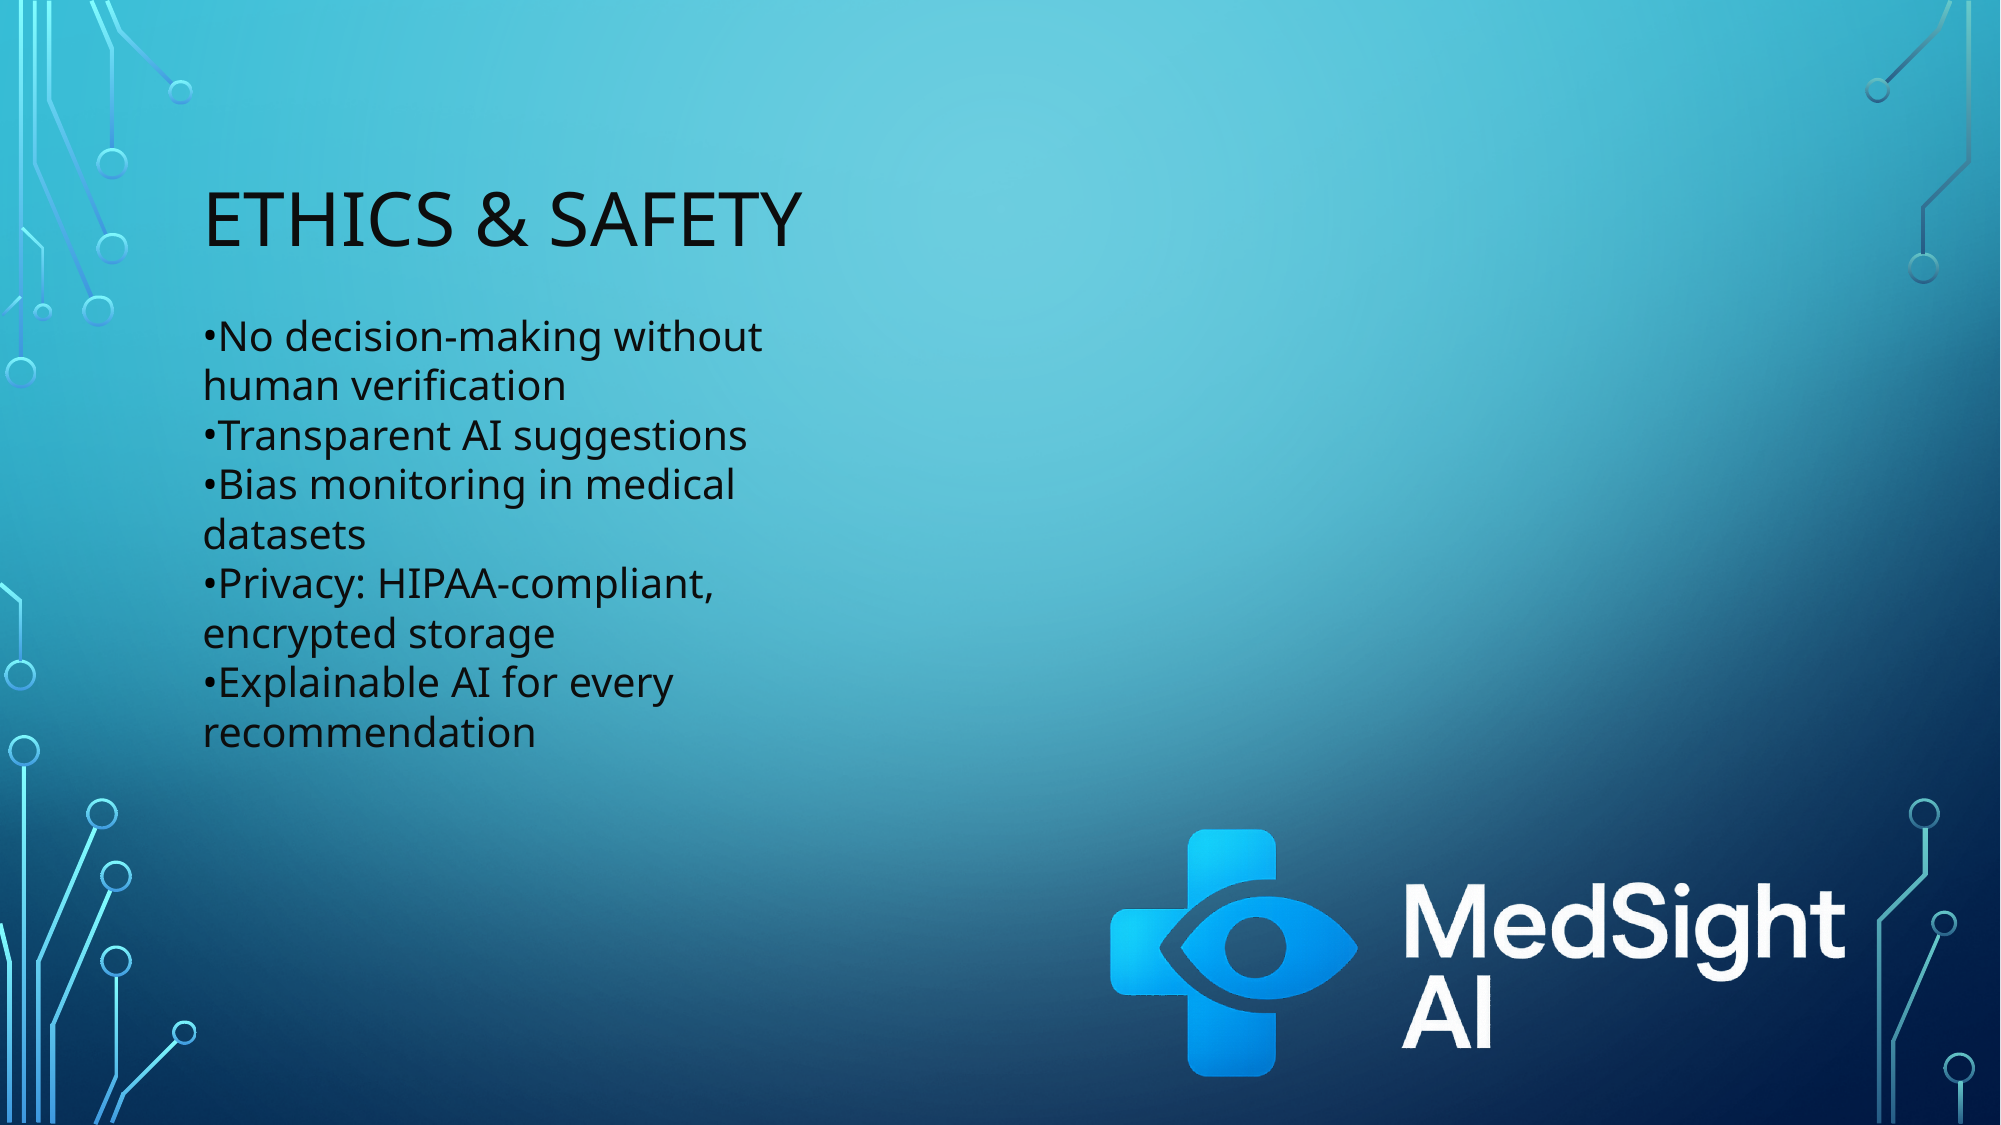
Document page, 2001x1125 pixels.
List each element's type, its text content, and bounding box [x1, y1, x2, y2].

list No decision-making without human verification Transparent AI suggestions Bias monitoring in medical datasets Privacy: HIPAA-compliant, encrypted storage Explainable AI for every recommendation [187, 323, 915, 743]
picture [885, 583, 2000, 1125]
title Ethics & Safety [187, 101, 1813, 344]
